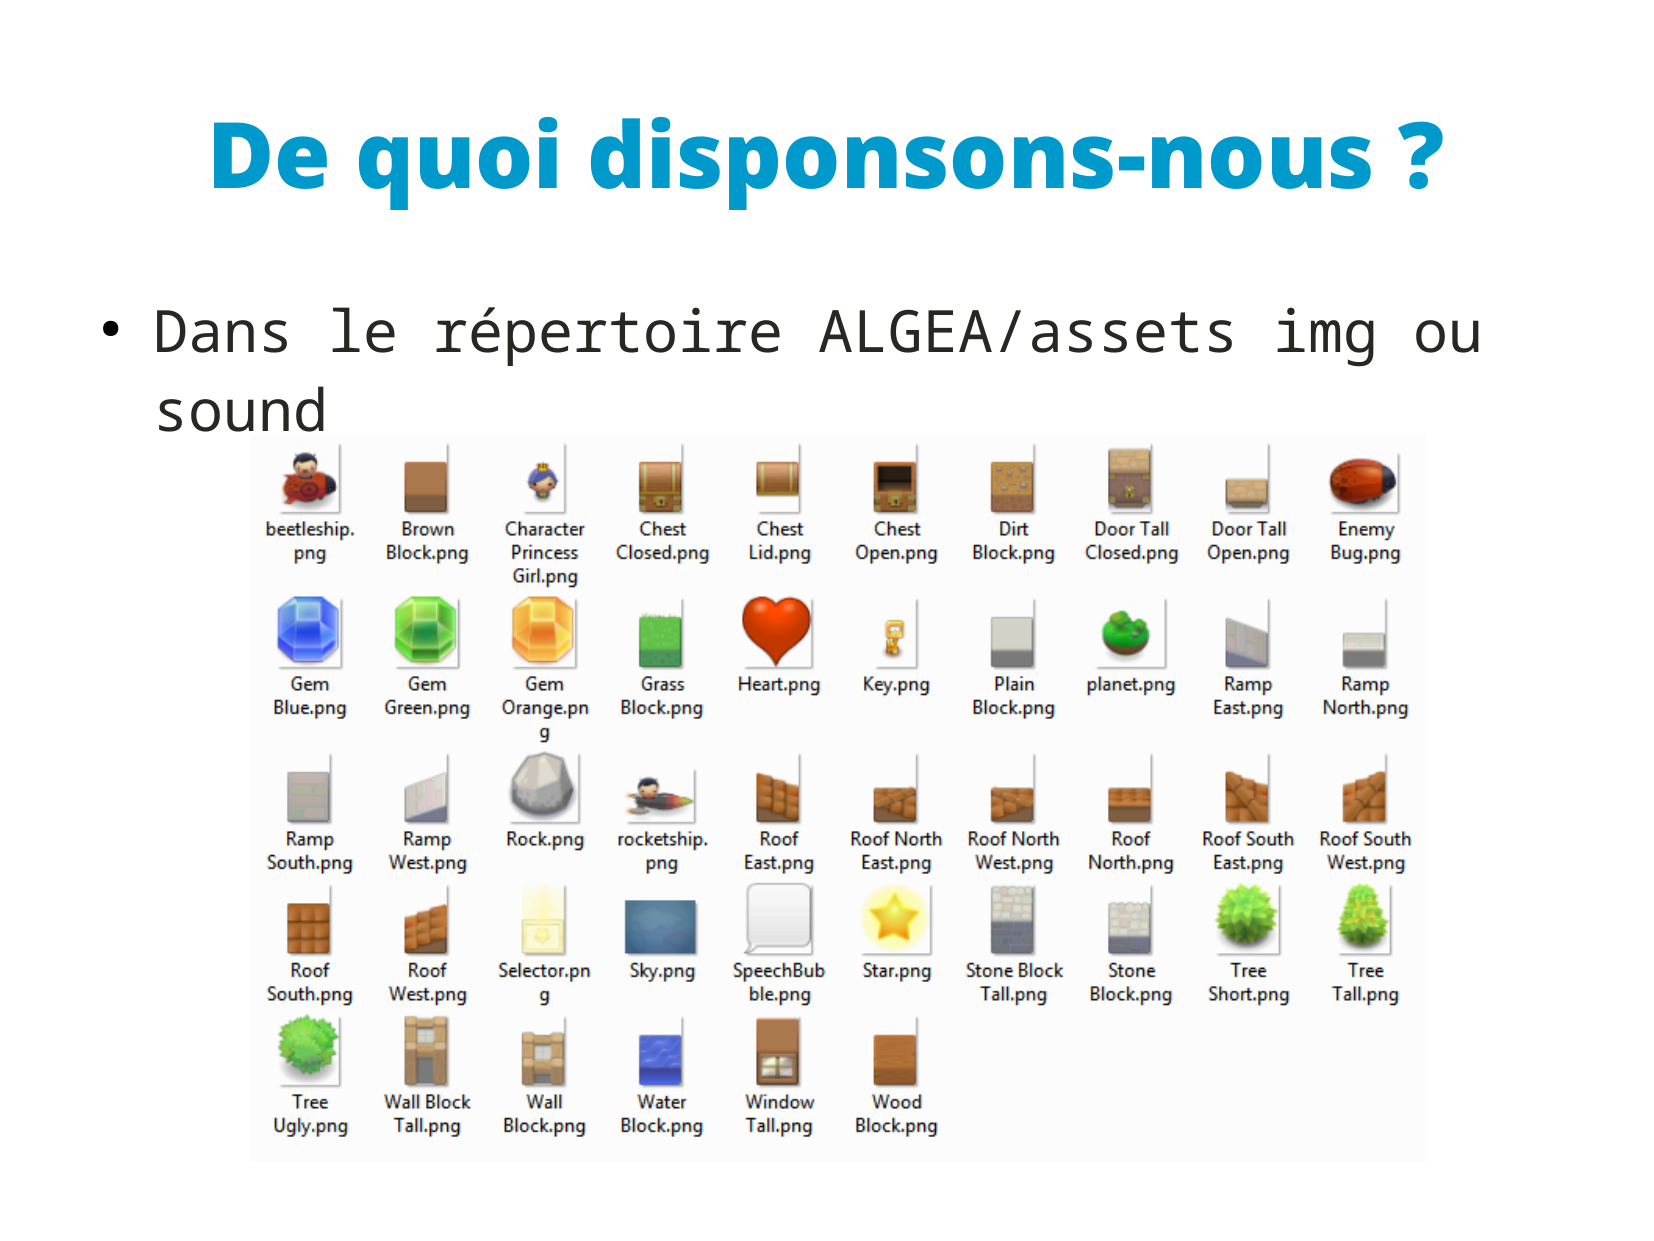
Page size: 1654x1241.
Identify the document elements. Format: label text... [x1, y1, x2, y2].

title De quoi disponsons-nous ? [82, 49, 1571, 257]
picture [250, 434, 1426, 1162]
list Dans le répertoire ALGEA/assets img ou sound [82, 290, 1571, 1010]
